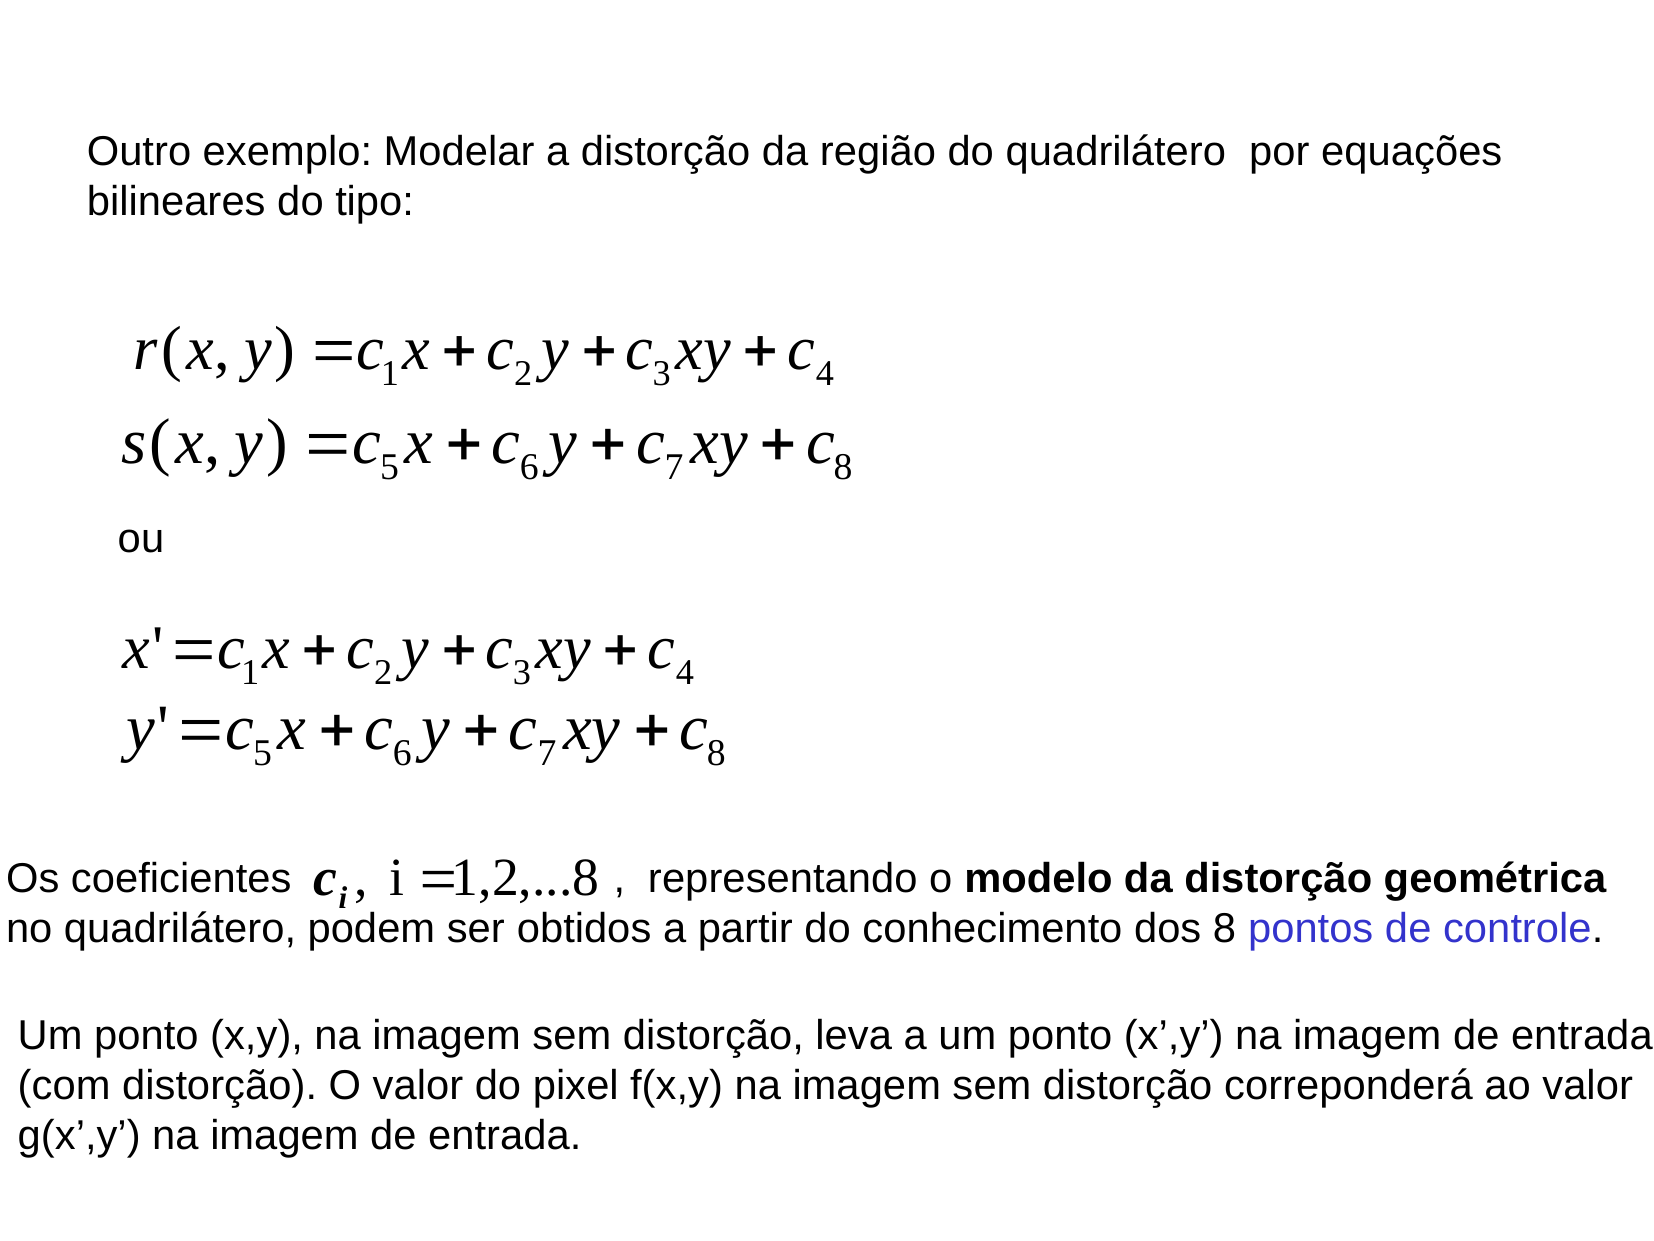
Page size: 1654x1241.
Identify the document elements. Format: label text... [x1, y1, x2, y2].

text_box Outro exemplo: Modelar a distorção da região do quadrilátero por equações bilineares do tipo: [57, 115, 1530, 232]
chart [111, 307, 866, 496]
chart [110, 606, 736, 782]
text_box ou [87, 502, 180, 569]
chart [306, 841, 606, 923]
text_box Um ponto (x,y), na imagem sem distorção, leva a um ponto (x’,y’) na imagem de entrada (com distorção). O valor do pixel f(x,y) na imagem sem distorção correponderá ao valor g(x’,y’) na imagem de entrada. [0, 999, 1654, 1166]
text_box Os coeficientes , representando o modelo da distorção geométrica no quadrilátero, podem ser obtidos a partir do conhecimento dos 8 pontos de controle. [0, 843, 1622, 959]
